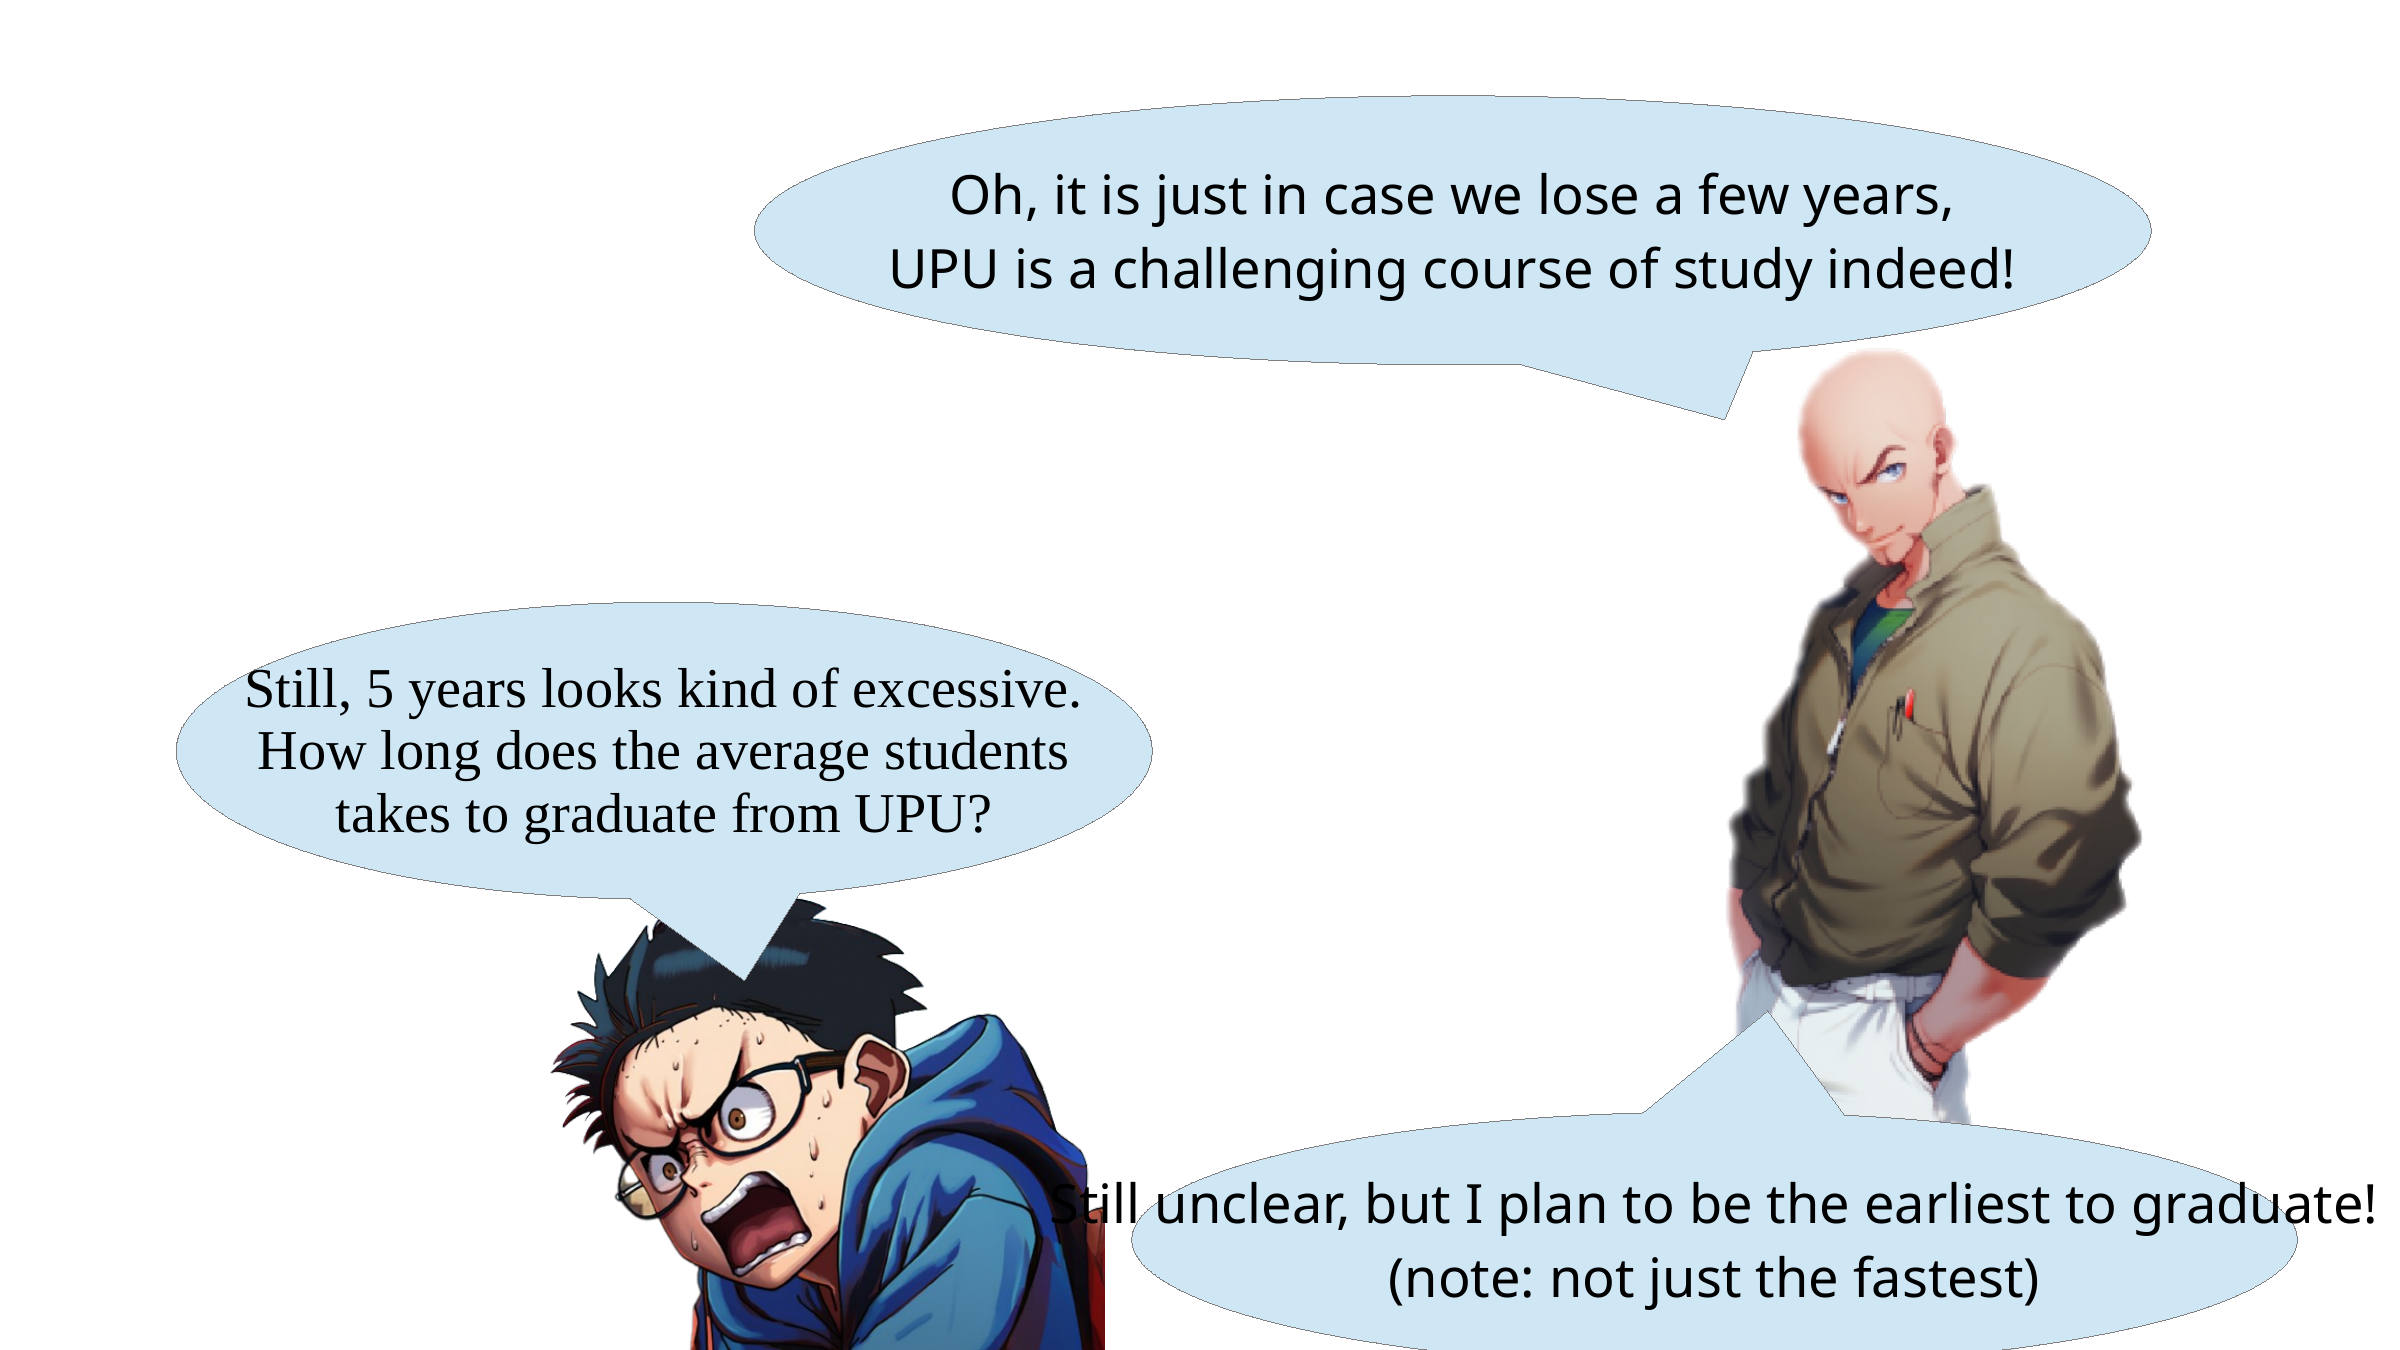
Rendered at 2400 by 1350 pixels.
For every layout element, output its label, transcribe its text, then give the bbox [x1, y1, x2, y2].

picture [540, 876, 1105, 1350]
text_box Oh, it is just in case we lose a few years, UPU is a challenging course of study indeed! [754, 95, 2152, 420]
text_box Still unclear, but I plan to be the earliest to graduate! (note: not just the fastest) [1131, 1010, 2298, 1350]
text_box Still, 5 years looks kind of excessive. How long does the average students takes to graduate from UPU? [176, 602, 1153, 981]
picture [1560, 0, 2259, 1193]
picture [2011, 1286, 2259, 1350]
